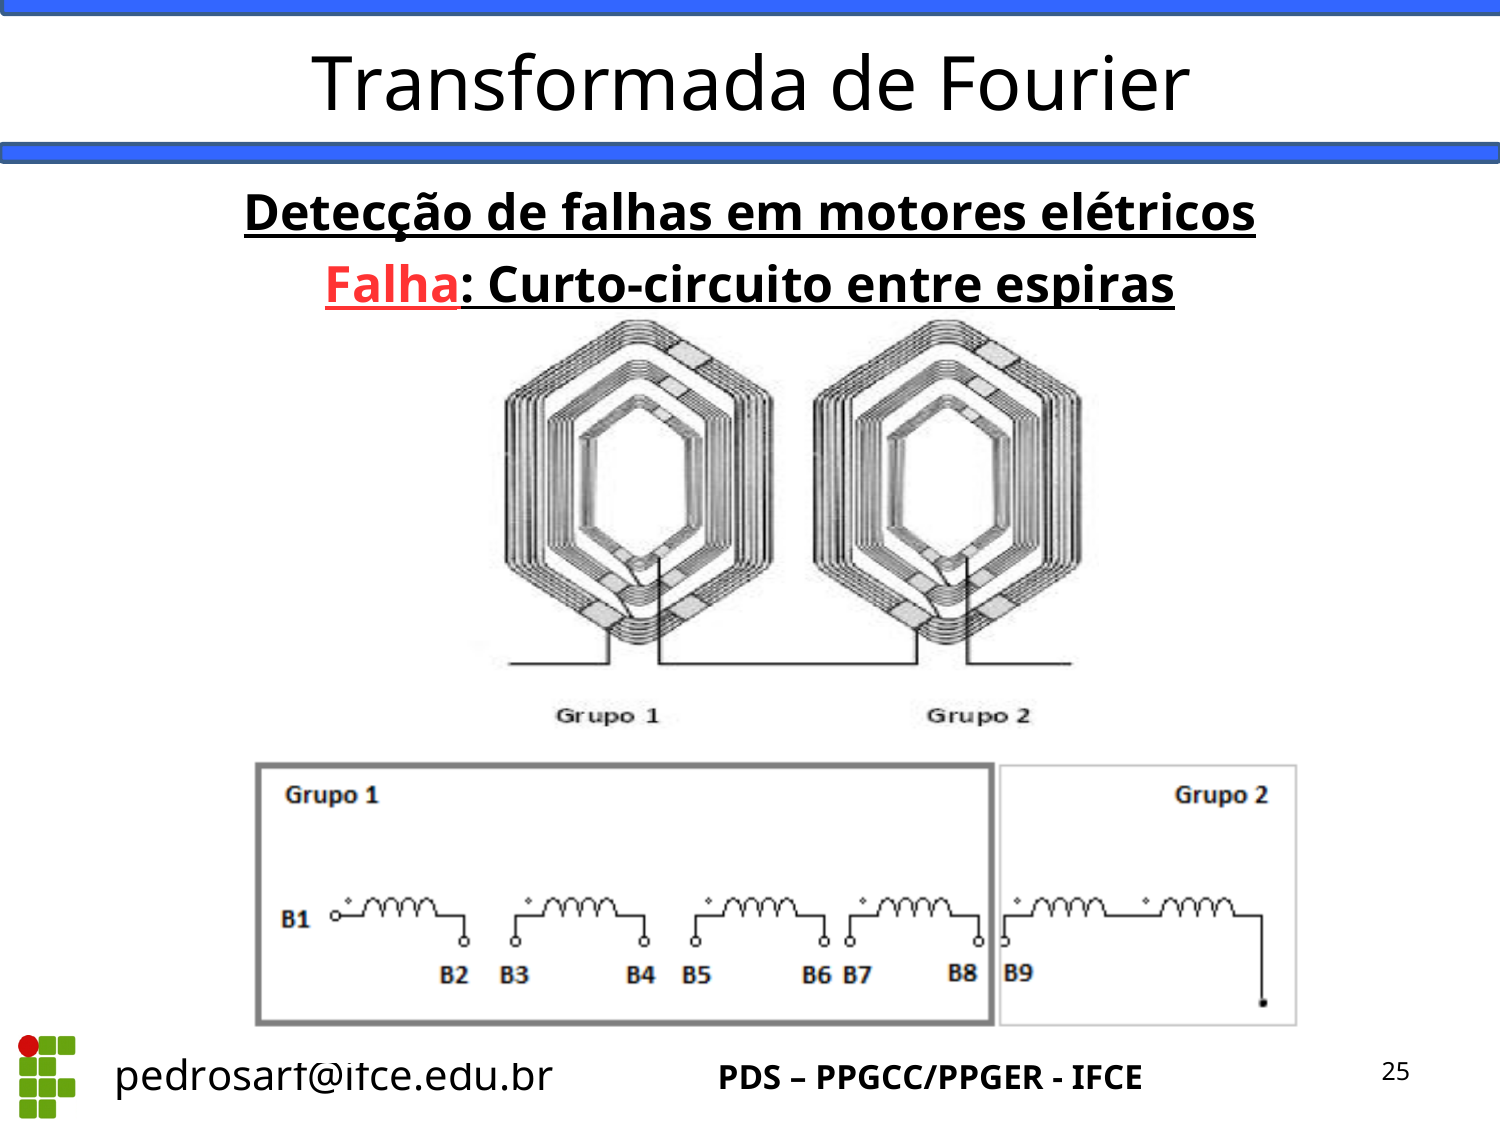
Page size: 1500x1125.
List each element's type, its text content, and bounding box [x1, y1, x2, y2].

picture [17, 1034, 77, 1120]
picture [224, 309, 1318, 1063]
text_box Transformada de Fourier [76, 26, 1427, 134]
text_box Detecção de falhas em motores elétricos Falha: Curto-circuito entre espiras [0, 172, 1500, 1024]
text_box <número> [1074, 1042, 1426, 1103]
